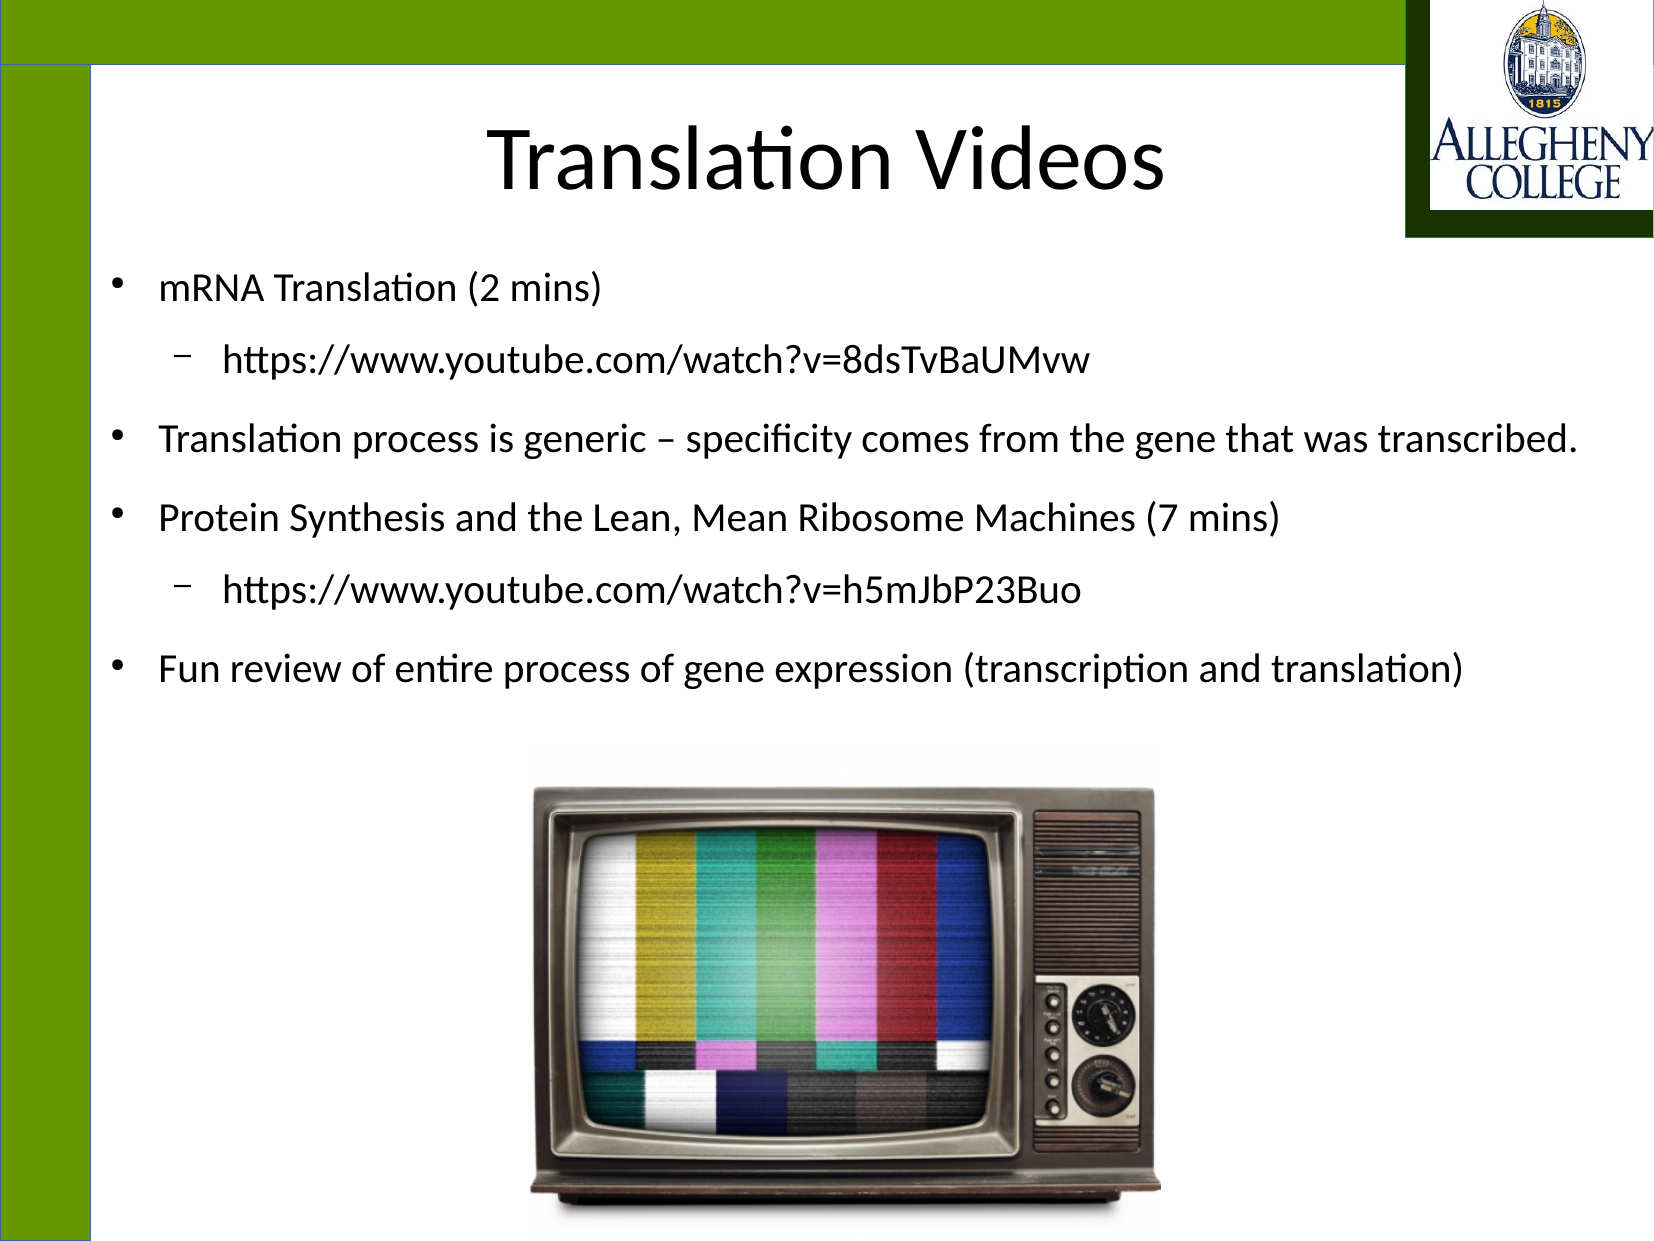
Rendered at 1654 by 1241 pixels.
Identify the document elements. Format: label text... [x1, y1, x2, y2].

list mRNA Translation (2 mins) https://www.youtube.com/watch?v=8dsTvBaUMvw Translation process is generic – specificity comes from the gene that was transcribed. Protein Synthesis and the Lean, Mean Ribosome Machines (7 mins) https://www.youtube.com/watch?v=h5mJbP23Buo Fun review of entire process of gene expression (transcription and translation) [94, 259, 1647, 700]
picture [1430, 0, 1654, 210]
text_box [0, 0, 1654, 1241]
title Translation Videos [91, 65, 1571, 257]
picture [527, 744, 1161, 1241]
